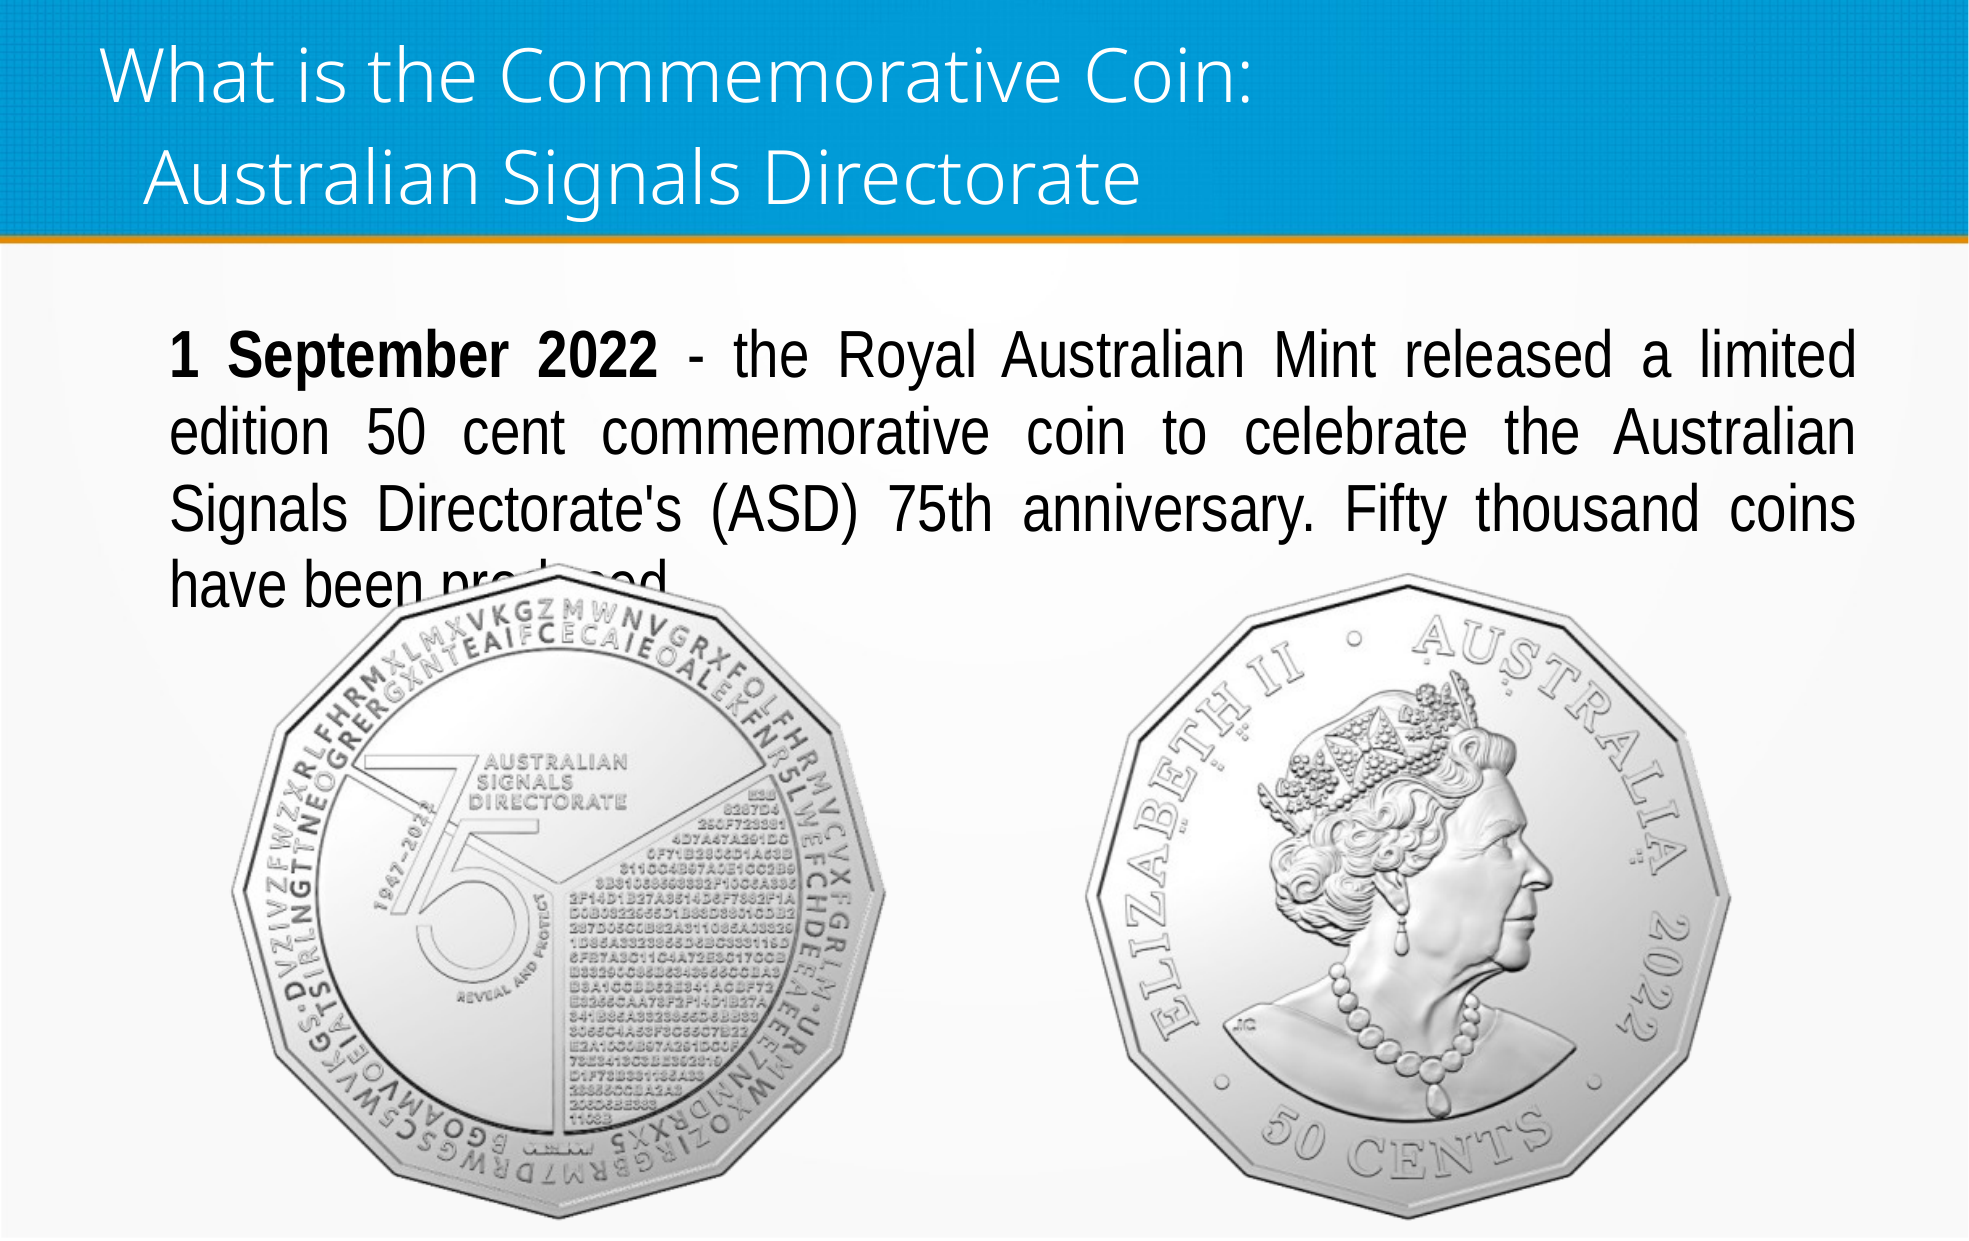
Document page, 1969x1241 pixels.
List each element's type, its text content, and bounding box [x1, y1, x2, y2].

picture [0, 233, 1969, 1241]
list 1 September 2022 - the Royal Australian Mint released a limited edition 50 cent commemorative coin to celebrate the Australian Signals Directorate's (ASD) 75th anniversary. Fifty thousand coins have been produced.. [98, 315, 1861, 691]
title What is the Commemorative Coin: Australian Signals Directorate [98, 19, 1870, 227]
